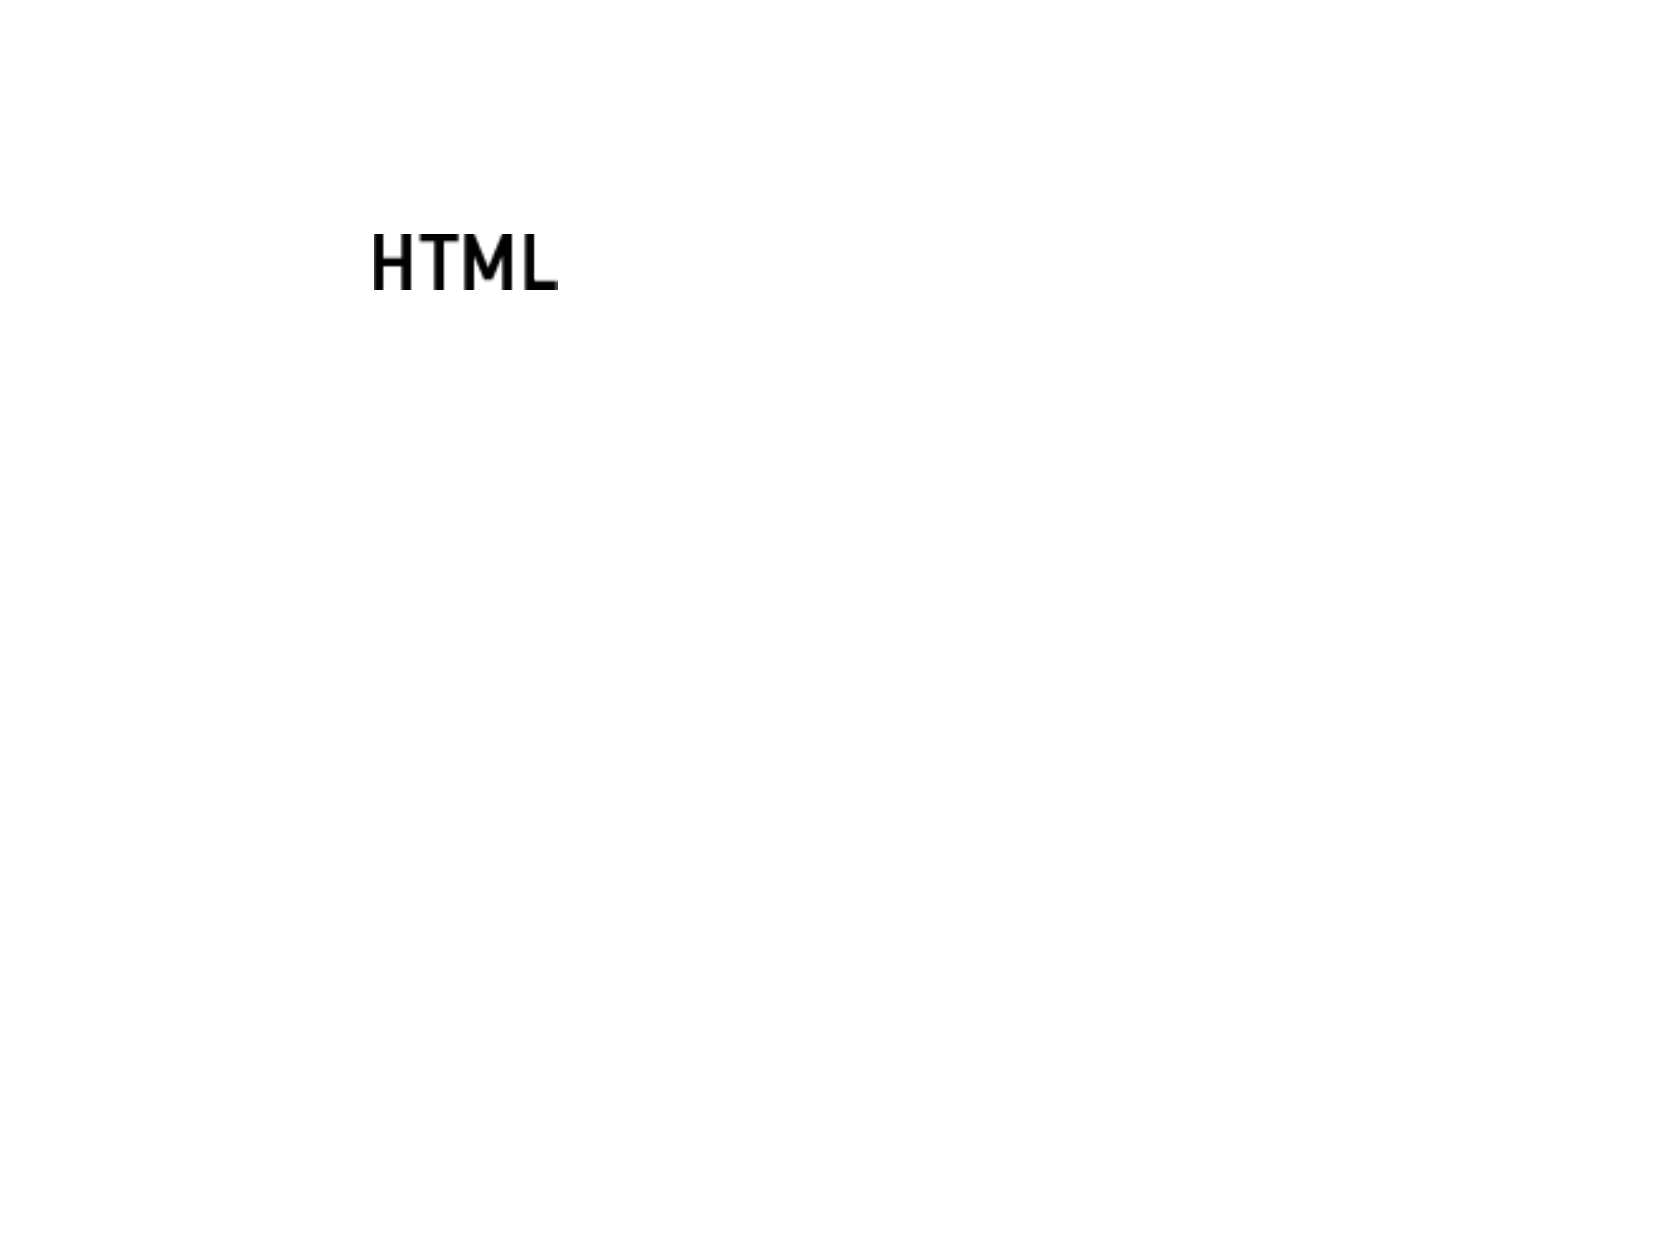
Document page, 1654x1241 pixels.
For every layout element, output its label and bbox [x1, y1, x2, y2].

picture [374, 234, 558, 290]
